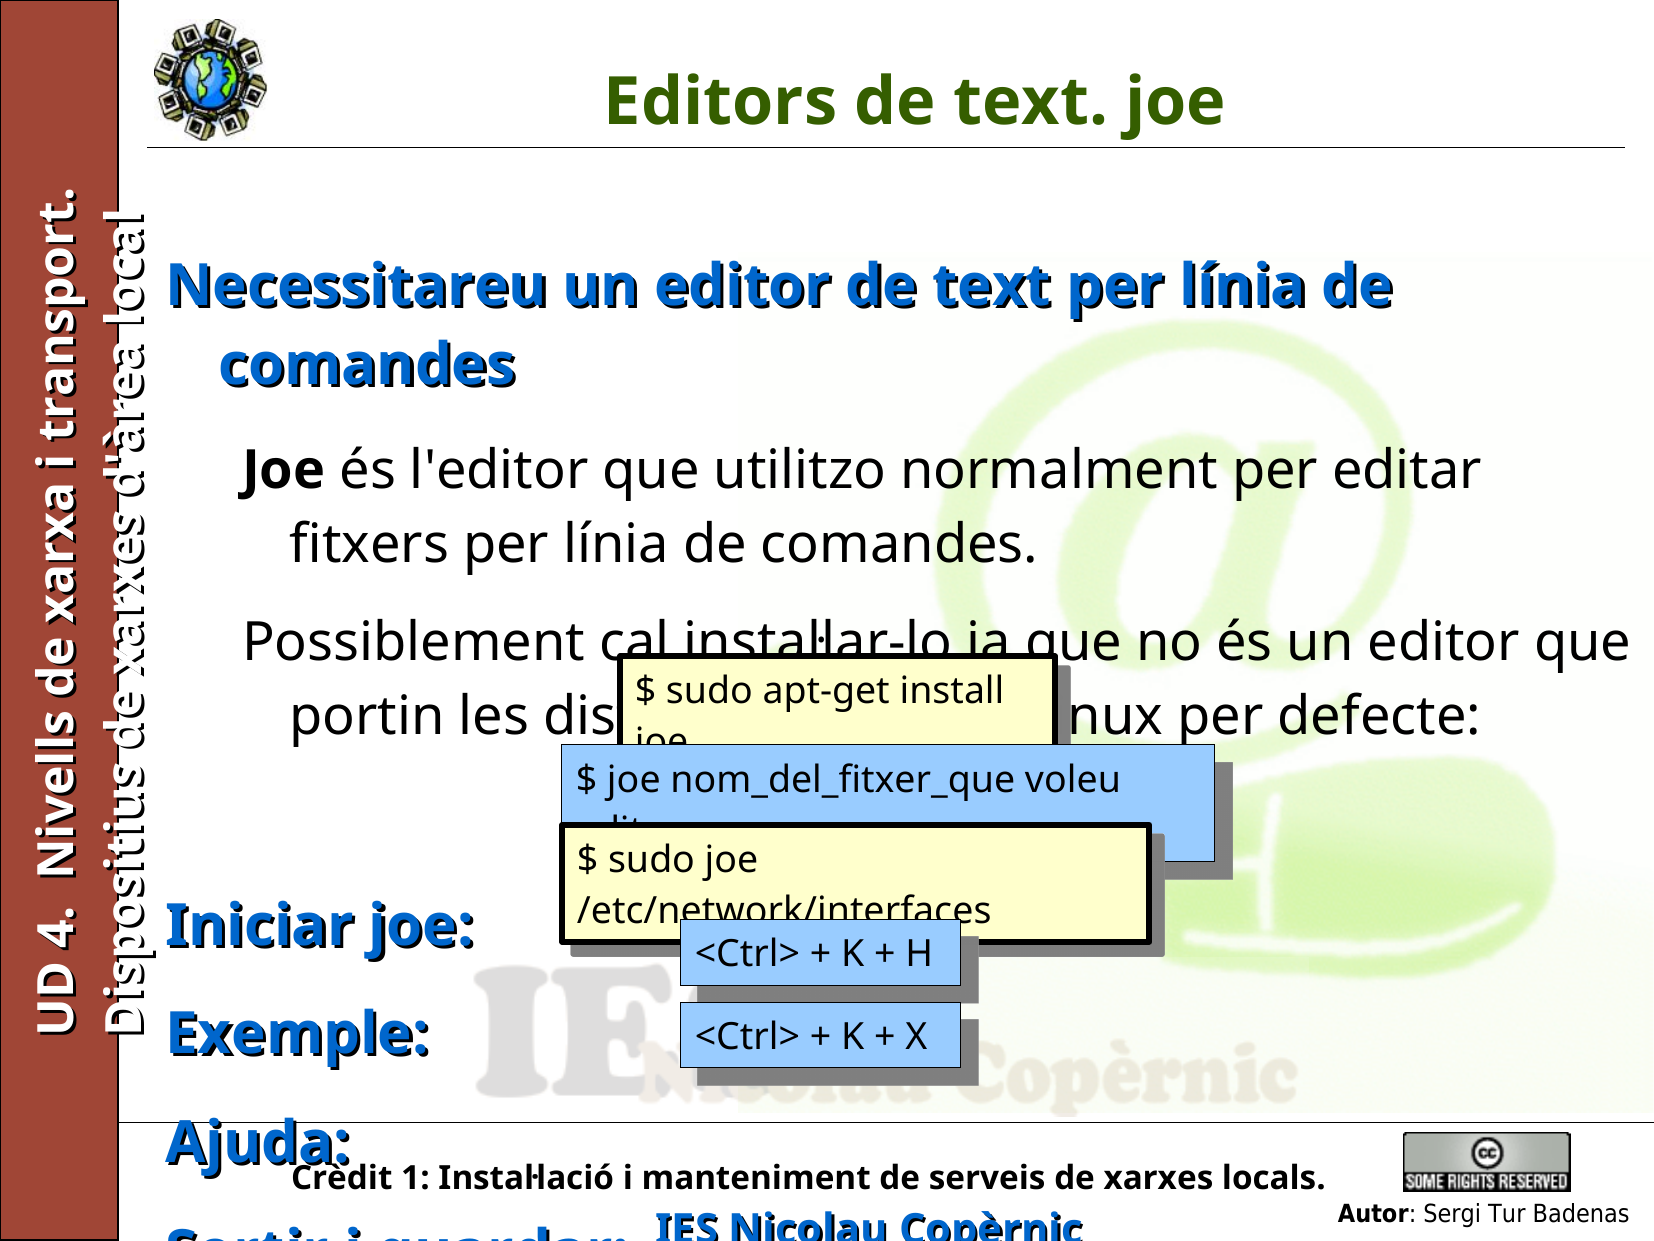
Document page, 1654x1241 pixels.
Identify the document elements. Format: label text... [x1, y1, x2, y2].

text_box <Ctrl> + K + X [680, 1002, 961, 1055]
title Editors de text. joe [171, 56, 1654, 141]
picture [1403, 1132, 1571, 1192]
text_box $ sudo apt-get install joe [620, 656, 1056, 709]
picture [466, 252, 1654, 1117]
list Necessitareu un editor de text per línia de comandes Joe és l'editor que utilitzo normalment per editar fitxers per línia de comandes. Possiblement cal instal·lar-lo ja que no és un editor que portin les distribucions GNU/Linux per defecte: Iniciar joe: Exemple: Ajuda: Sortir i guardar: [147, 242, 1636, 1078]
text_box $ sudo joe /etc/network/interfaces [562, 824, 1150, 878]
text_box $ joe nom_del_fitxer_que voleu editar [561, 744, 1215, 798]
text_box <Ctrl> + K + H [680, 919, 961, 972]
picture [154, 19, 268, 142]
